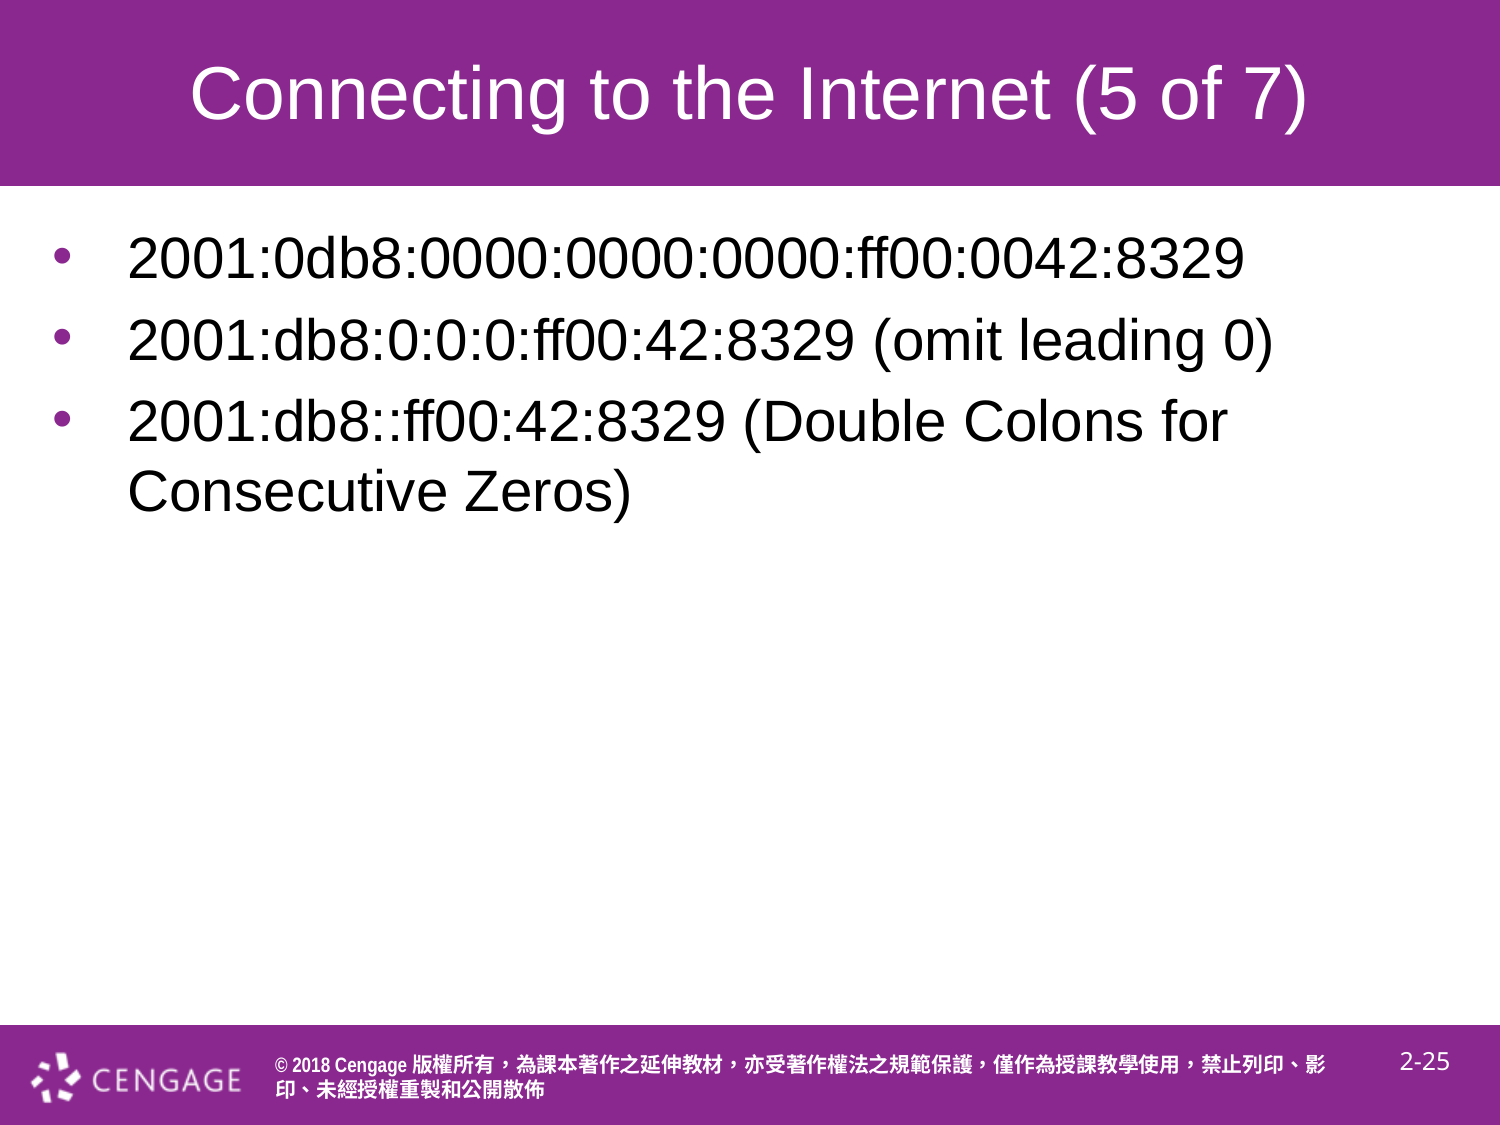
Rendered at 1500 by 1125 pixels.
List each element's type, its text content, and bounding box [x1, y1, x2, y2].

title Connecting to the Internet (5 of 7) [7, 4, 1493, 175]
list 2001:0db8:0000:0000:0000:ff00:0042:8329 2001:db8:0:0:0:ff00:42:8329 (omit leading 0) 2001:db8::ff00:42:8329 (Double Colons for Consecutive Zeros) [37, 212, 1475, 1005]
picture [21, 1043, 246, 1111]
